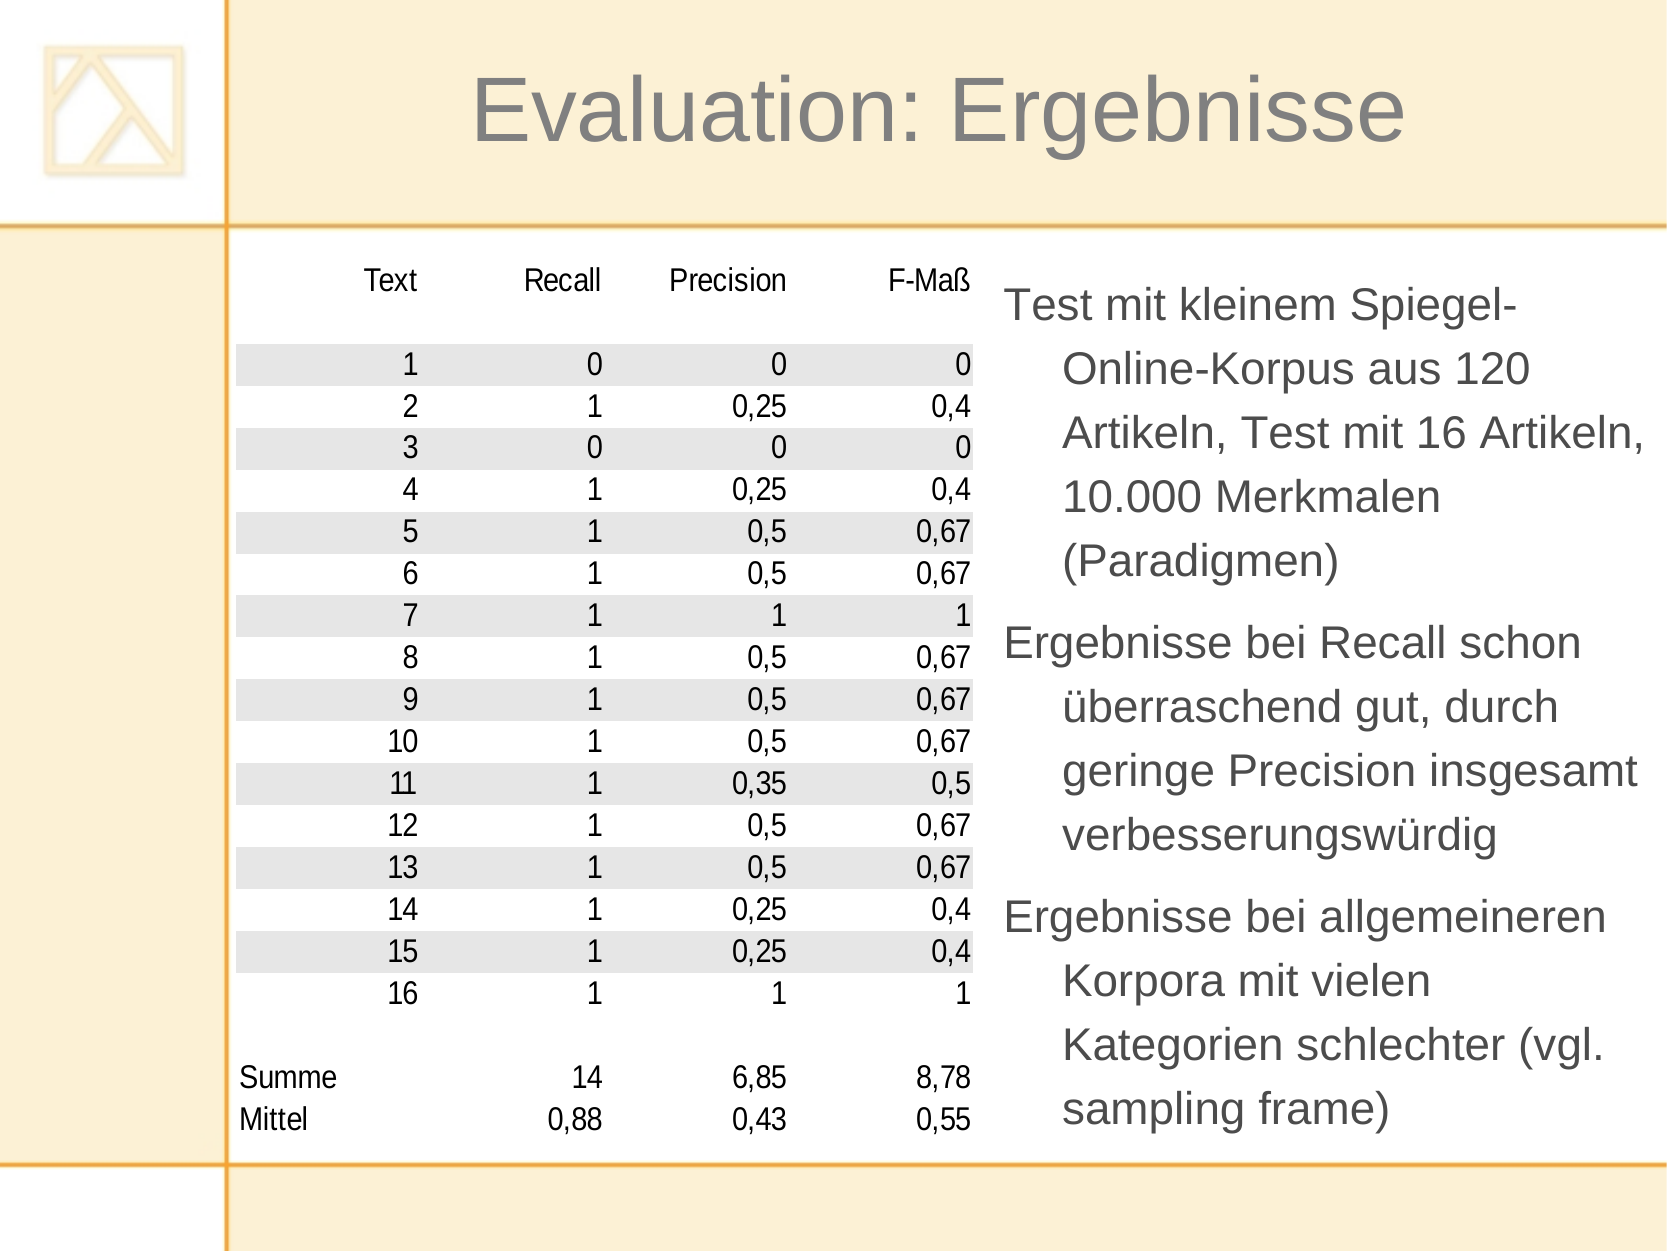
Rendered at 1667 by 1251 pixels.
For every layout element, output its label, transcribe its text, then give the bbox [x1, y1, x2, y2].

chart [236, 259, 977, 1146]
picture [0, 0, 1667, 1251]
title Evaluation: Ergebnisse [268, 0, 1611, 232]
list Test mit kleinem Spiegel-Online-Korpus aus 120 Artikeln, Test mit 16 Artikeln, 10.000 Merkmalen (Paradigmen) Ergebnisse bei Recall schon überraschend gut, durch geringe Precision insgesamt verbesserungswürdig Ergebnisse bei allgemeineren Korpora mit vielen Kategorien schlechter (vgl. sampling frame) [977, 265, 1654, 1126]
